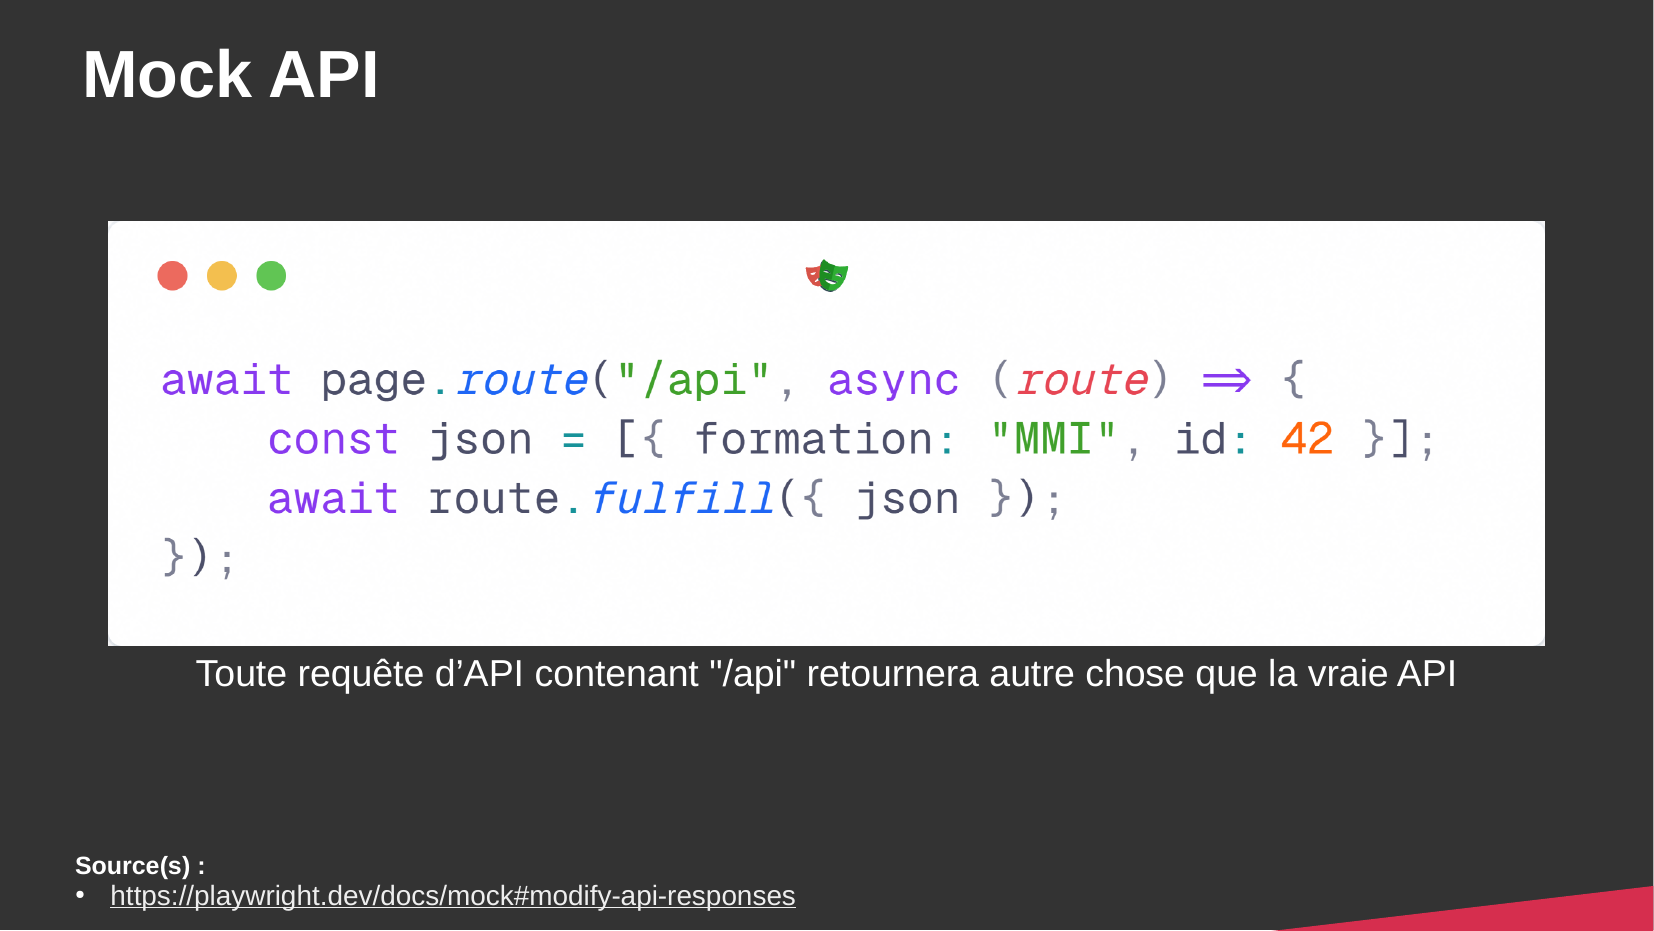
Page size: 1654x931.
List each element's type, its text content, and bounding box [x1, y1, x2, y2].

text_box [1271, 885, 1654, 931]
text_box Source(s) : https://playwright.dev/docs/mock#modify-api-responses [60, 750, 1546, 919]
text_box Toute requête d’API contenant "/api" retournera autre chose que la vraie API [141, 646, 1512, 704]
title Mock API [82, 37, 1571, 112]
picture [108, 221, 1545, 646]
